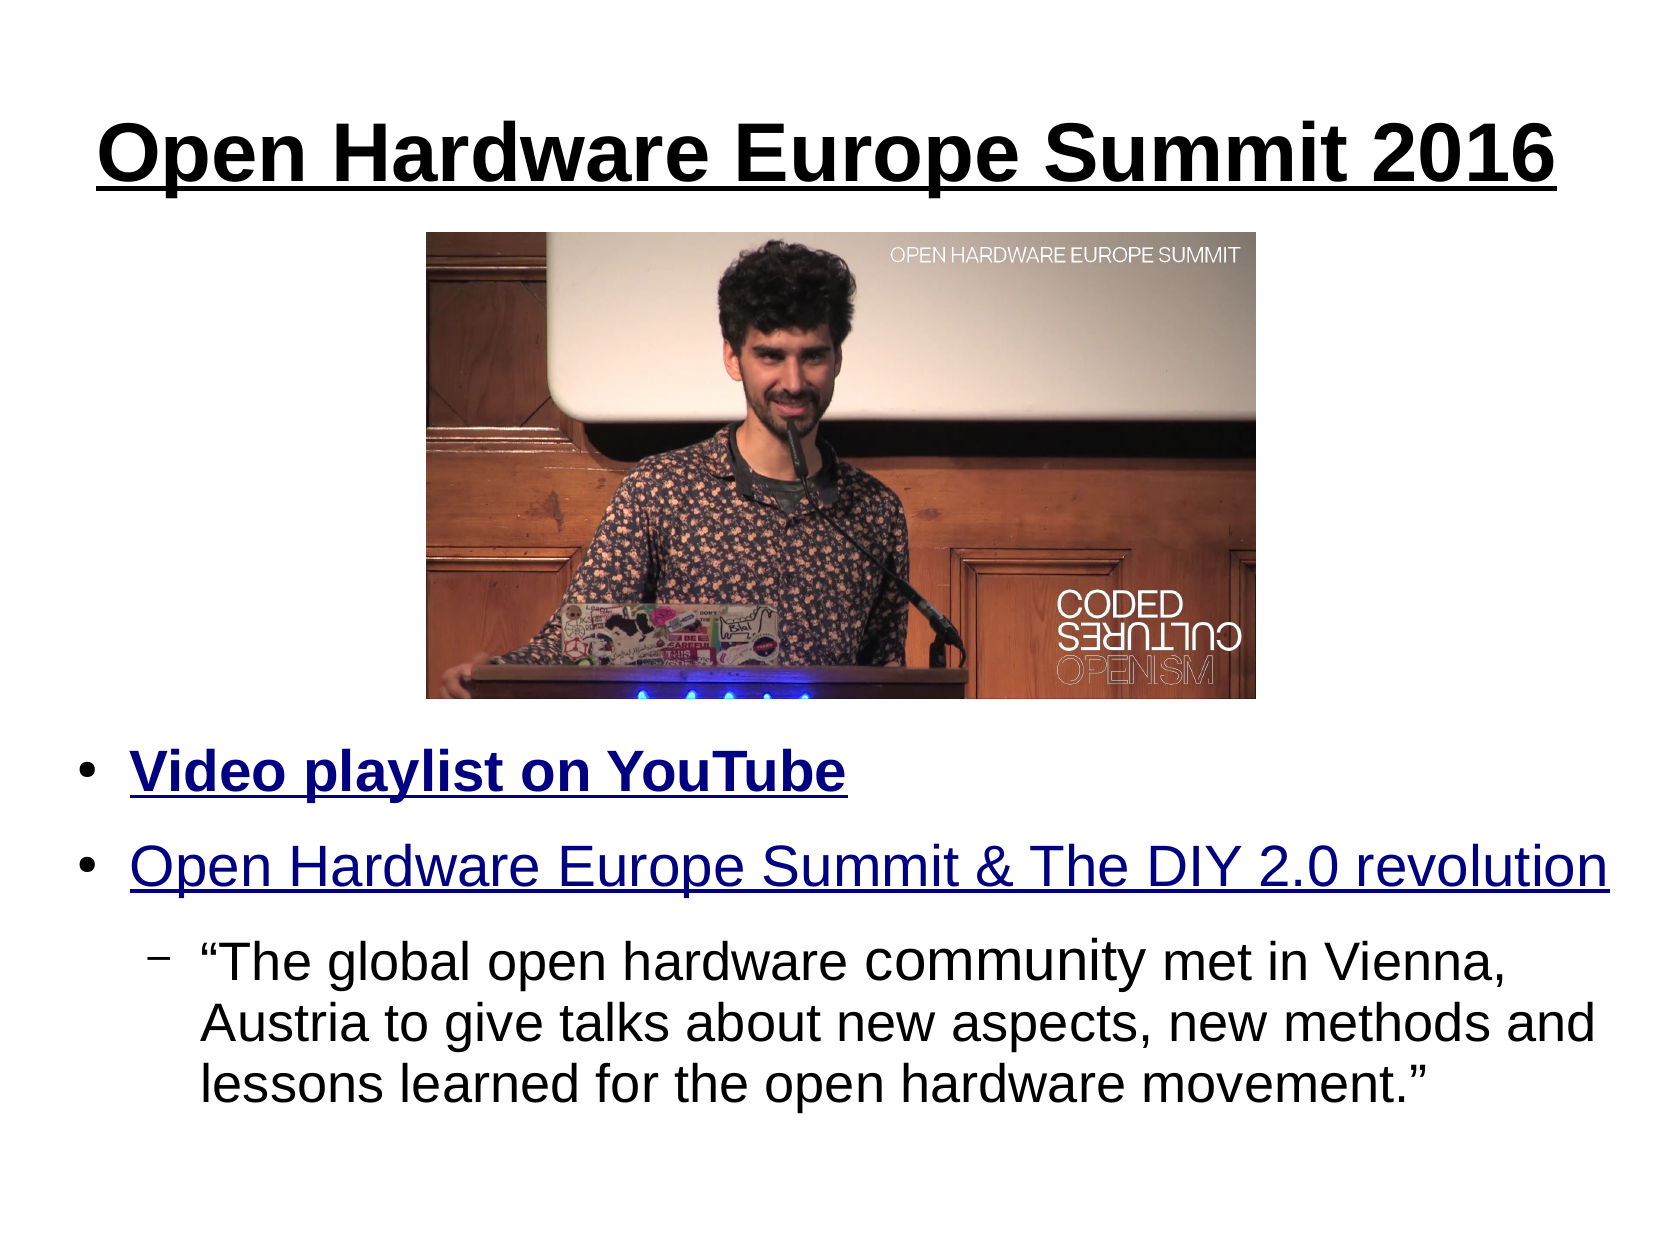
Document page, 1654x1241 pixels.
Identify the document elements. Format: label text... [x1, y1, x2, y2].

list Video playlist on YouTube Open Hardware Europe Summit & The DIY 2.0 revolution “The global open hardware community met in Vienna, Austria to give talks about new aspects, new methods and lessons learned for the open hardware movement.” [59, 738, 1612, 1241]
picture [426, 232, 1256, 699]
title Open Hardware Europe Summit 2016 [82, 49, 1571, 257]
